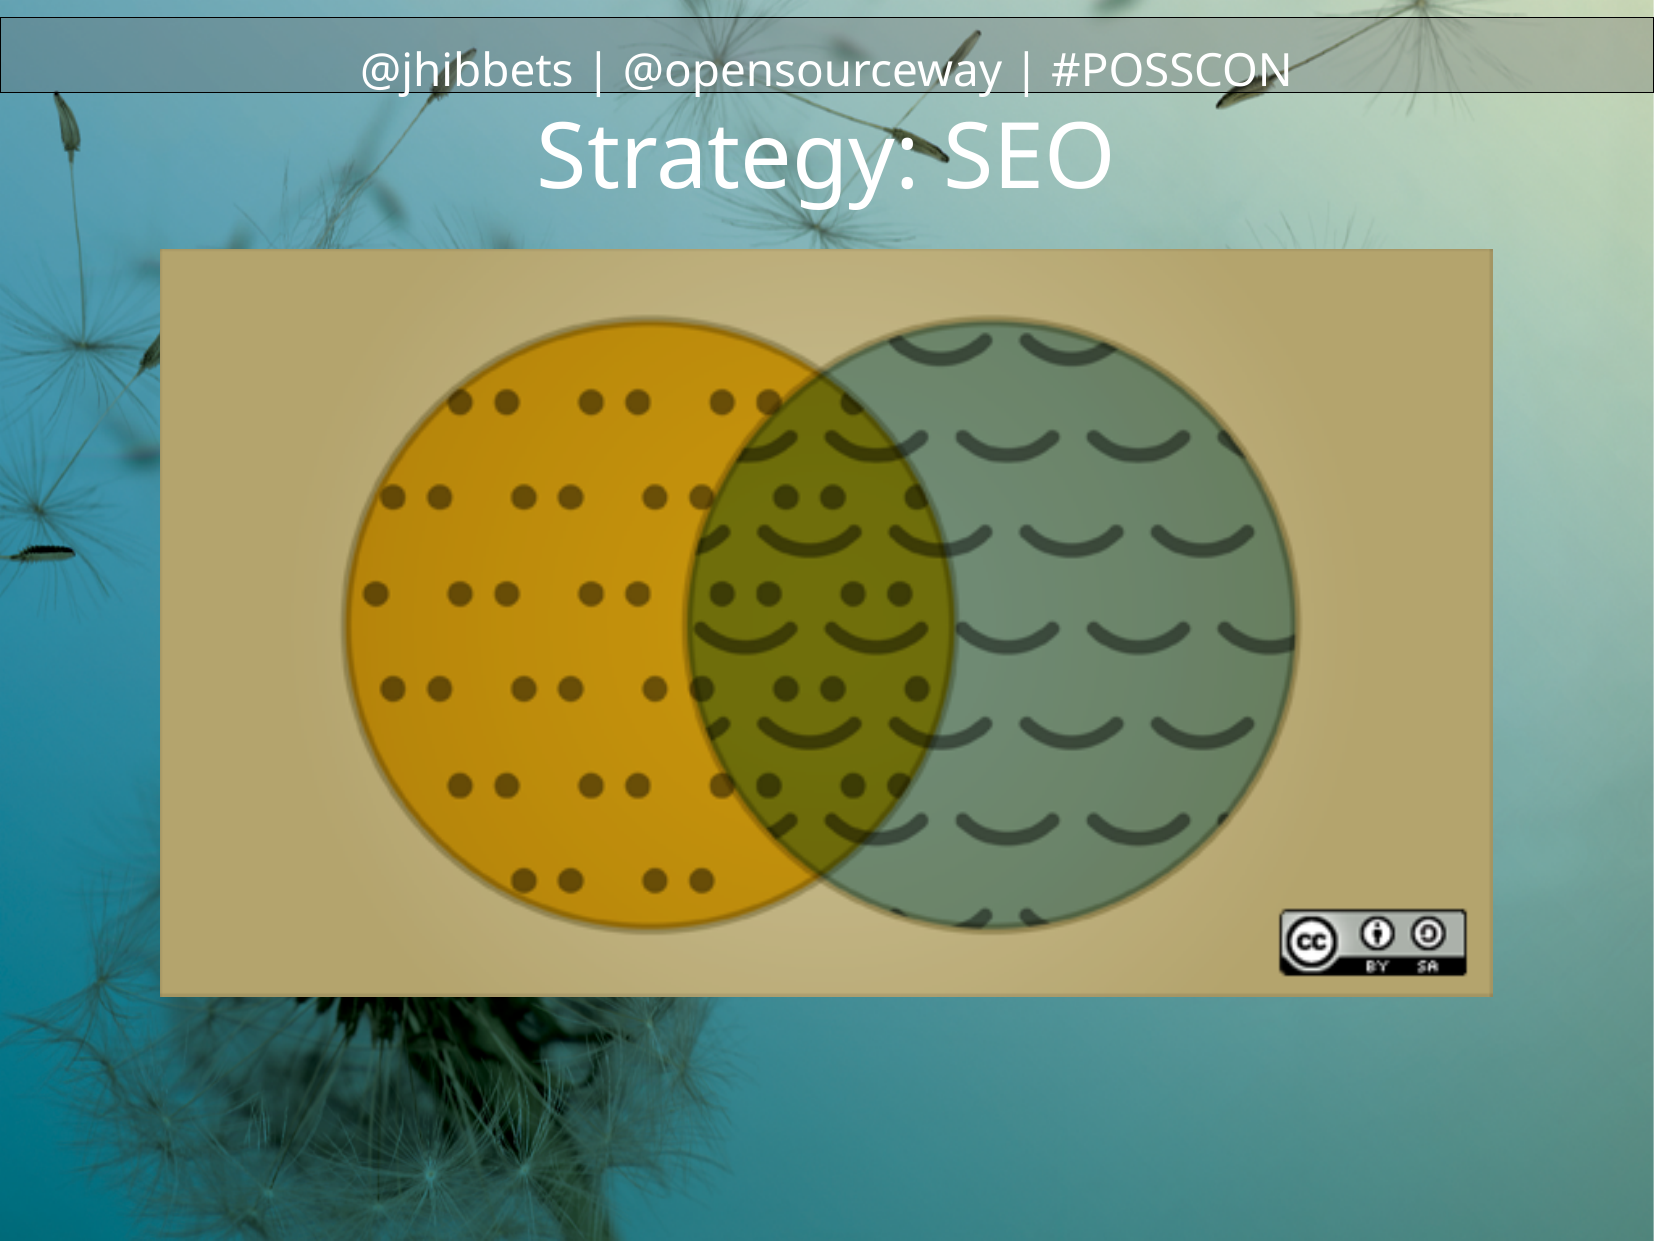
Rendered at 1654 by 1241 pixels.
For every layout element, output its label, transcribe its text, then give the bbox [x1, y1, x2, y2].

picture [0, 93, 1654, 1241]
picture [0, 0, 1654, 17]
title Strategy: SEO [82, 49, 1571, 257]
